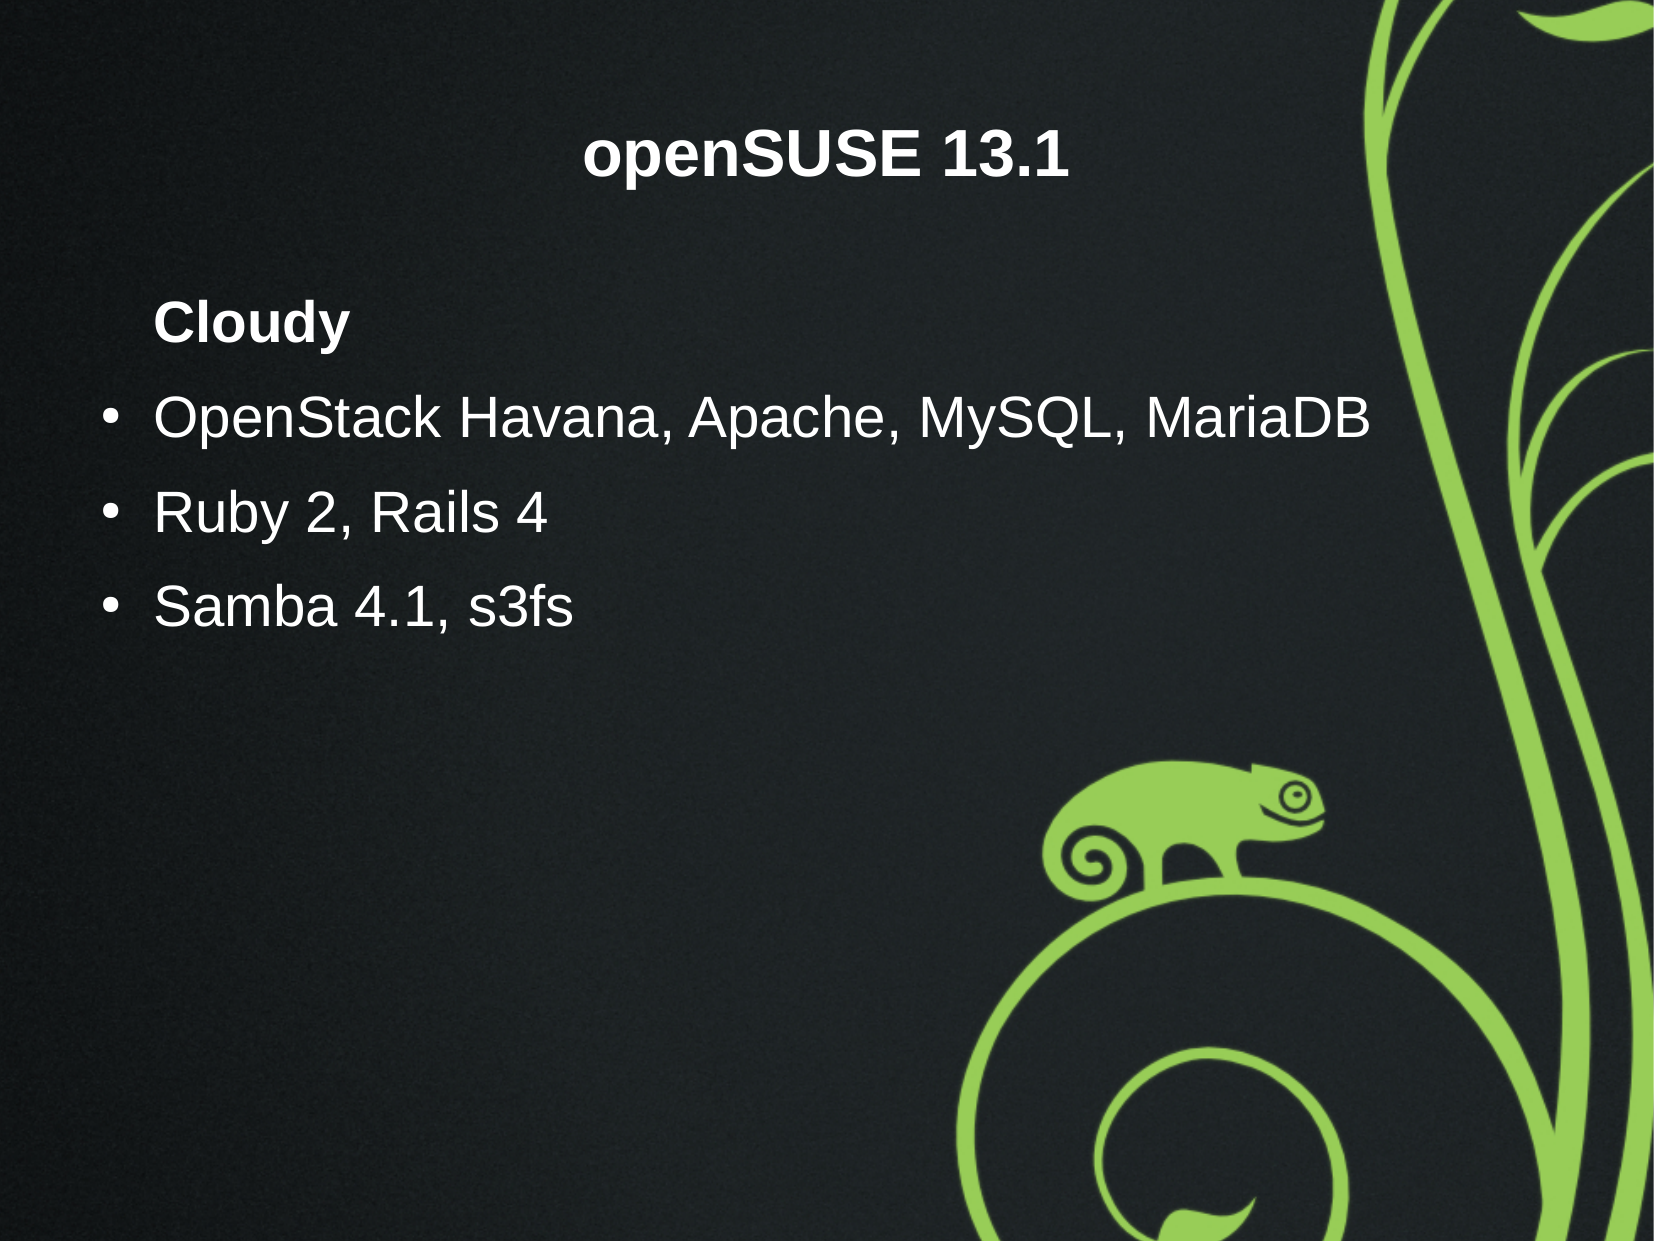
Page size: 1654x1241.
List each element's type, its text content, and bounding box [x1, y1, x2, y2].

picture [0, 0, 1654, 1241]
list Cloudy OpenStack Havana, Apache, MySQL, MariaDB Ruby 2, Rails 4 Samba 4.1, s3fs [82, 290, 1538, 1010]
title openSUSE 13.1 [82, 49, 1571, 257]
